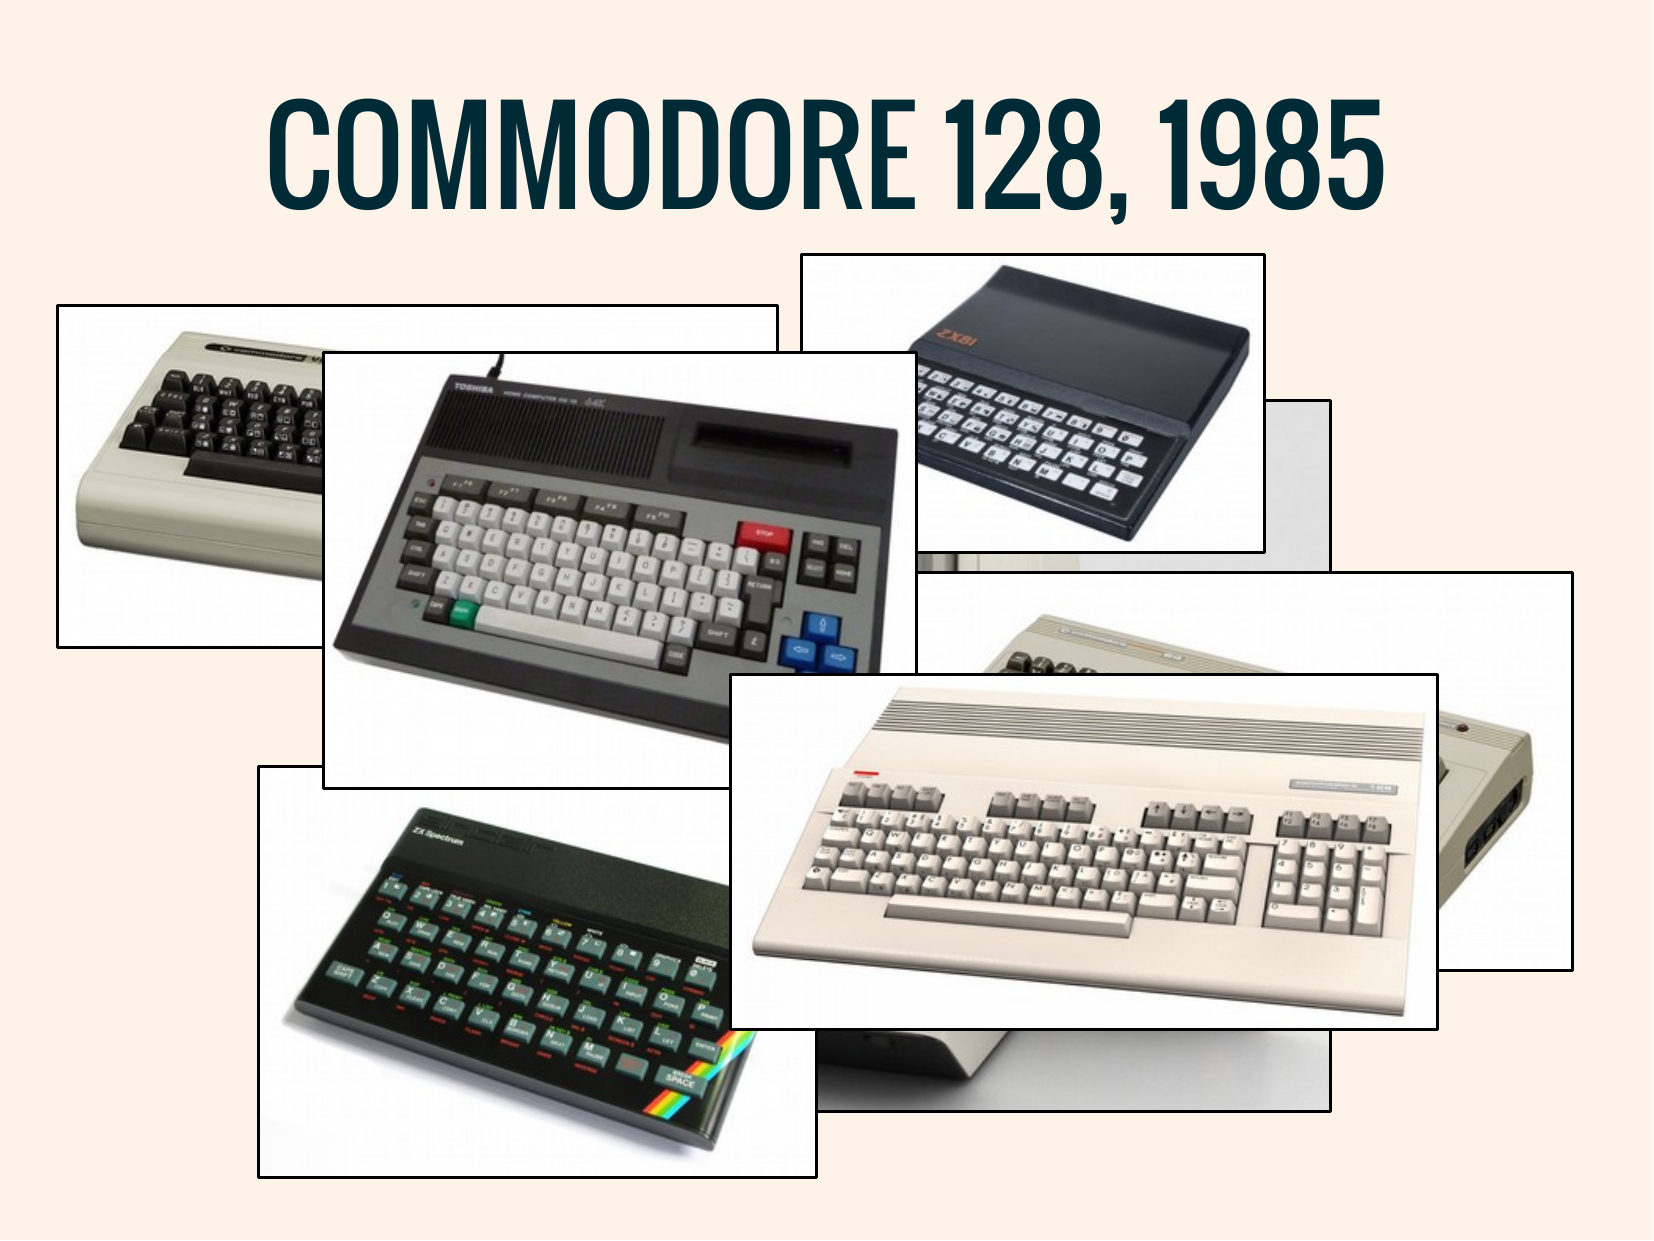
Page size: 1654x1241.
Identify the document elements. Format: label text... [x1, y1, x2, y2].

picture [732, 675, 1437, 1028]
picture [59, 307, 776, 647]
picture [324, 354, 915, 788]
picture [259, 767, 815, 1176]
picture [803, 256, 1264, 551]
picture [818, 1031, 1329, 1111]
picture [918, 401, 1329, 571]
picture [918, 574, 1571, 969]
title Commodore 128, 1985 [82, 49, 1571, 257]
